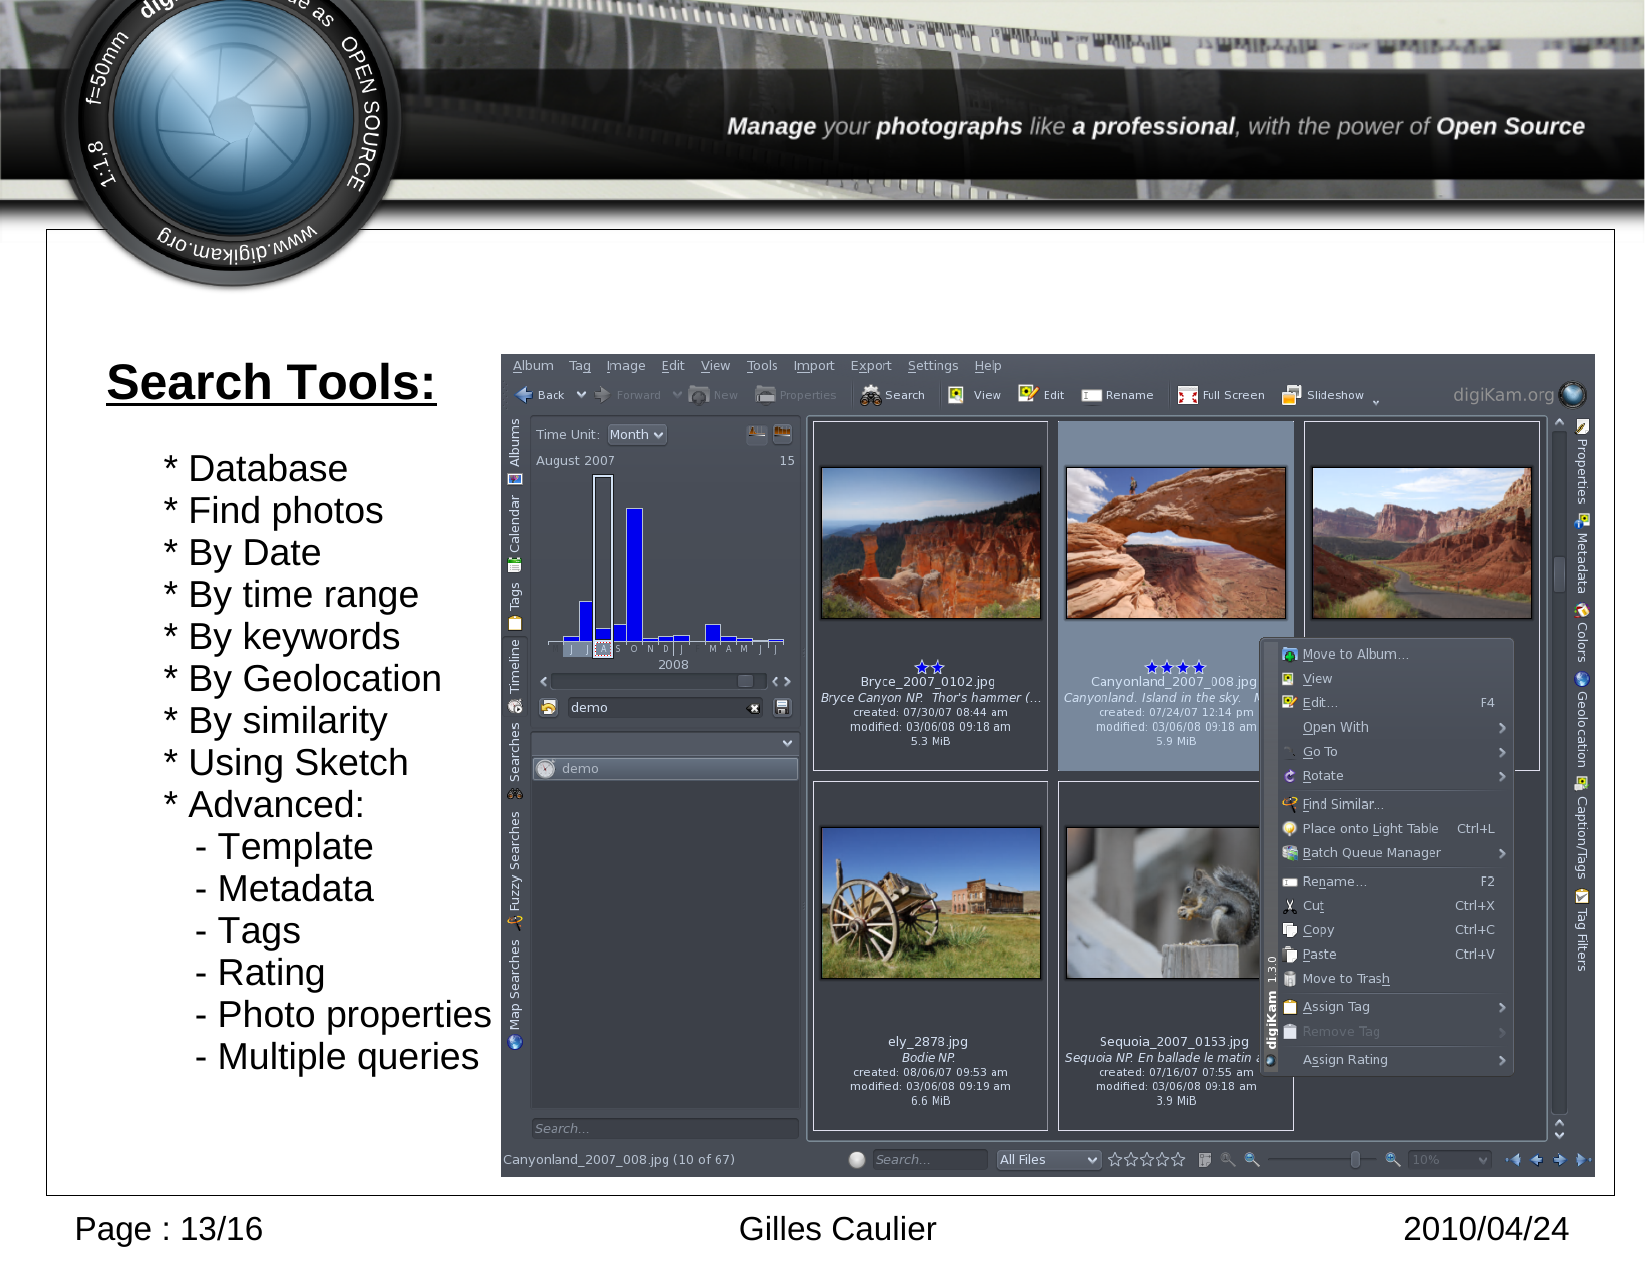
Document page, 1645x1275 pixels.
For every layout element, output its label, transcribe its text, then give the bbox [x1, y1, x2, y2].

text_box Page : <numéro>/16 Gilles Caulier 2010/04/24 [21, 1207, 1623, 1251]
picture [501, 354, 1595, 1177]
title Search Tools: d * Database * Find photos * By Date * By time range * By keywords * By Geolocation * By similarity * Using Sketch * Advanced: - Template - Metadata - Tags - Rating - Photo properties - Multiple queries [46, 243, 1615, 1196]
picture [0, 0, 1645, 296]
